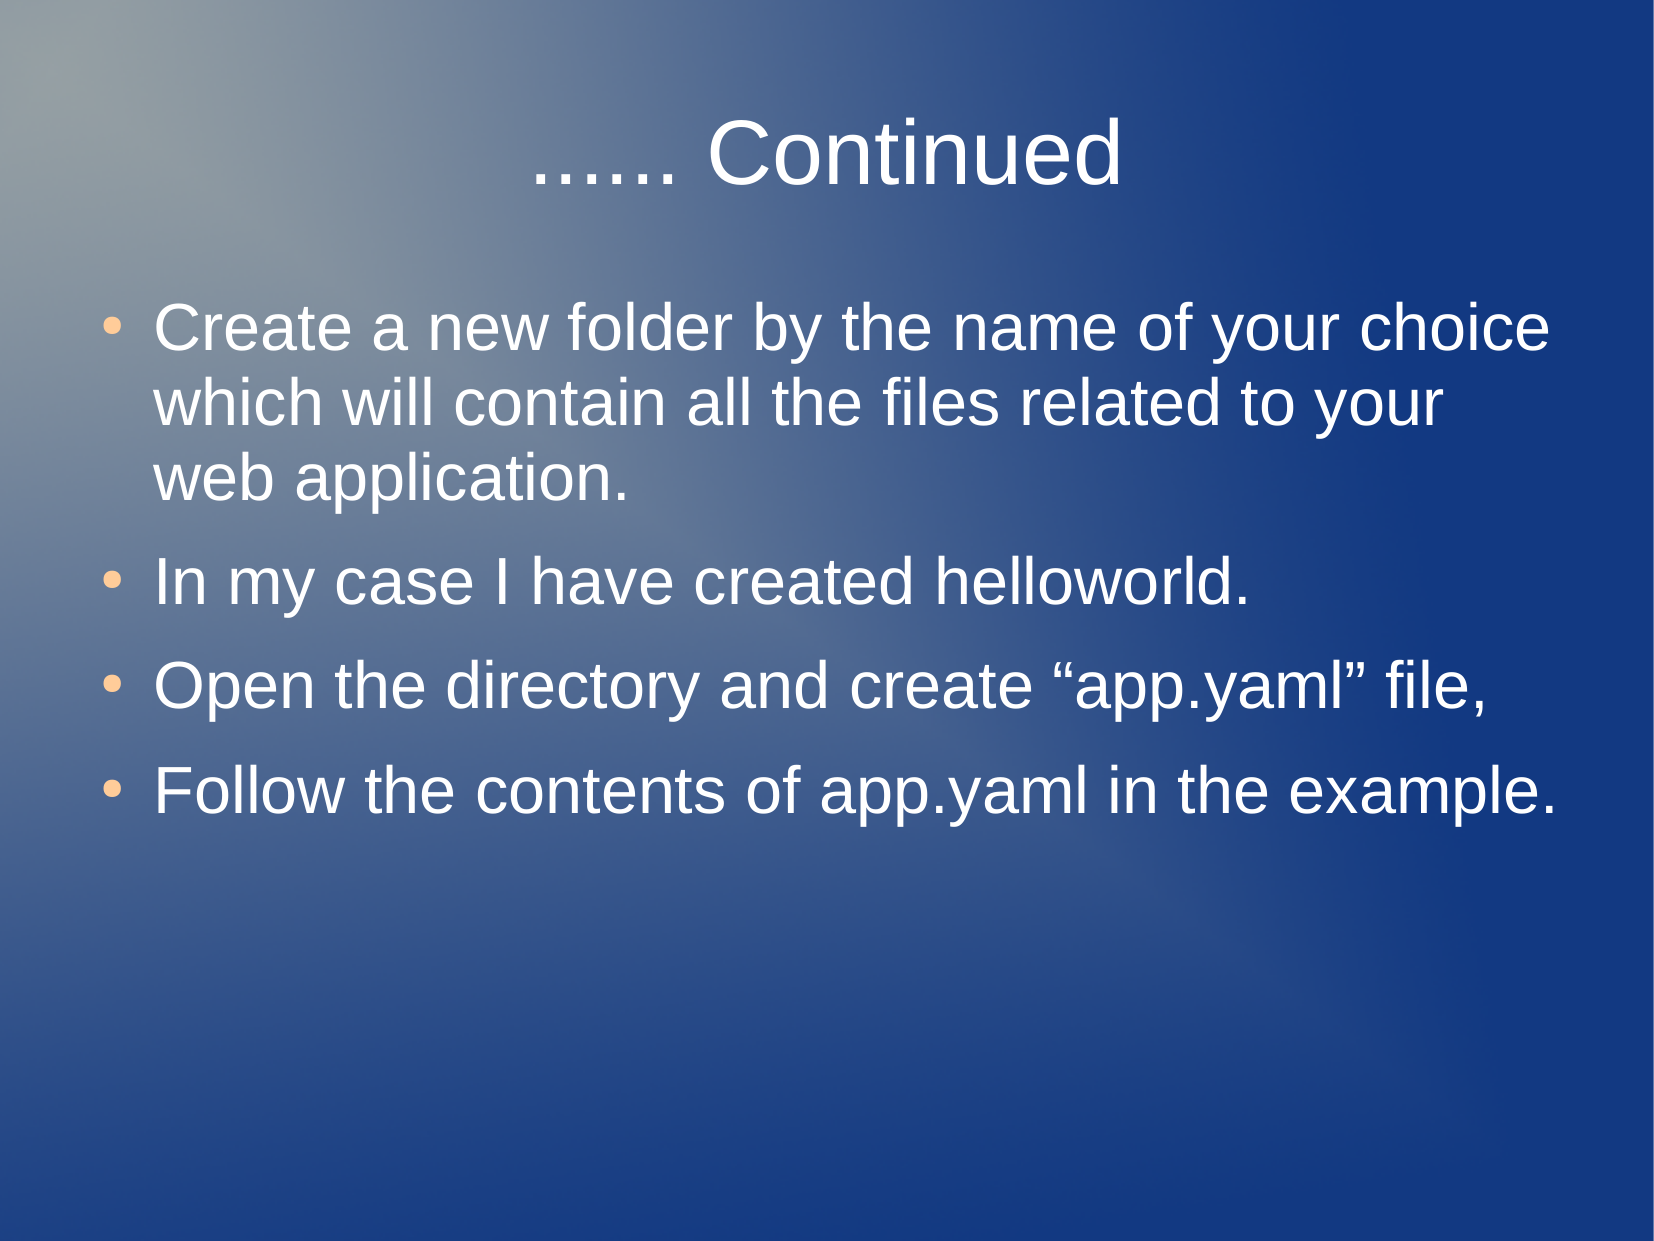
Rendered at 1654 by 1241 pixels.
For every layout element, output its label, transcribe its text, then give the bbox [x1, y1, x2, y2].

title ...... Continued [82, 49, 1571, 257]
list Create a new folder by the name of your choice which will contain all the files related to your web application. In my case I have created helloworld. Open the directory and create “app.yaml” file, Follow the contents of app.yaml in the example. [82, 290, 1571, 1094]
picture [0, 0, 1654, 1241]
